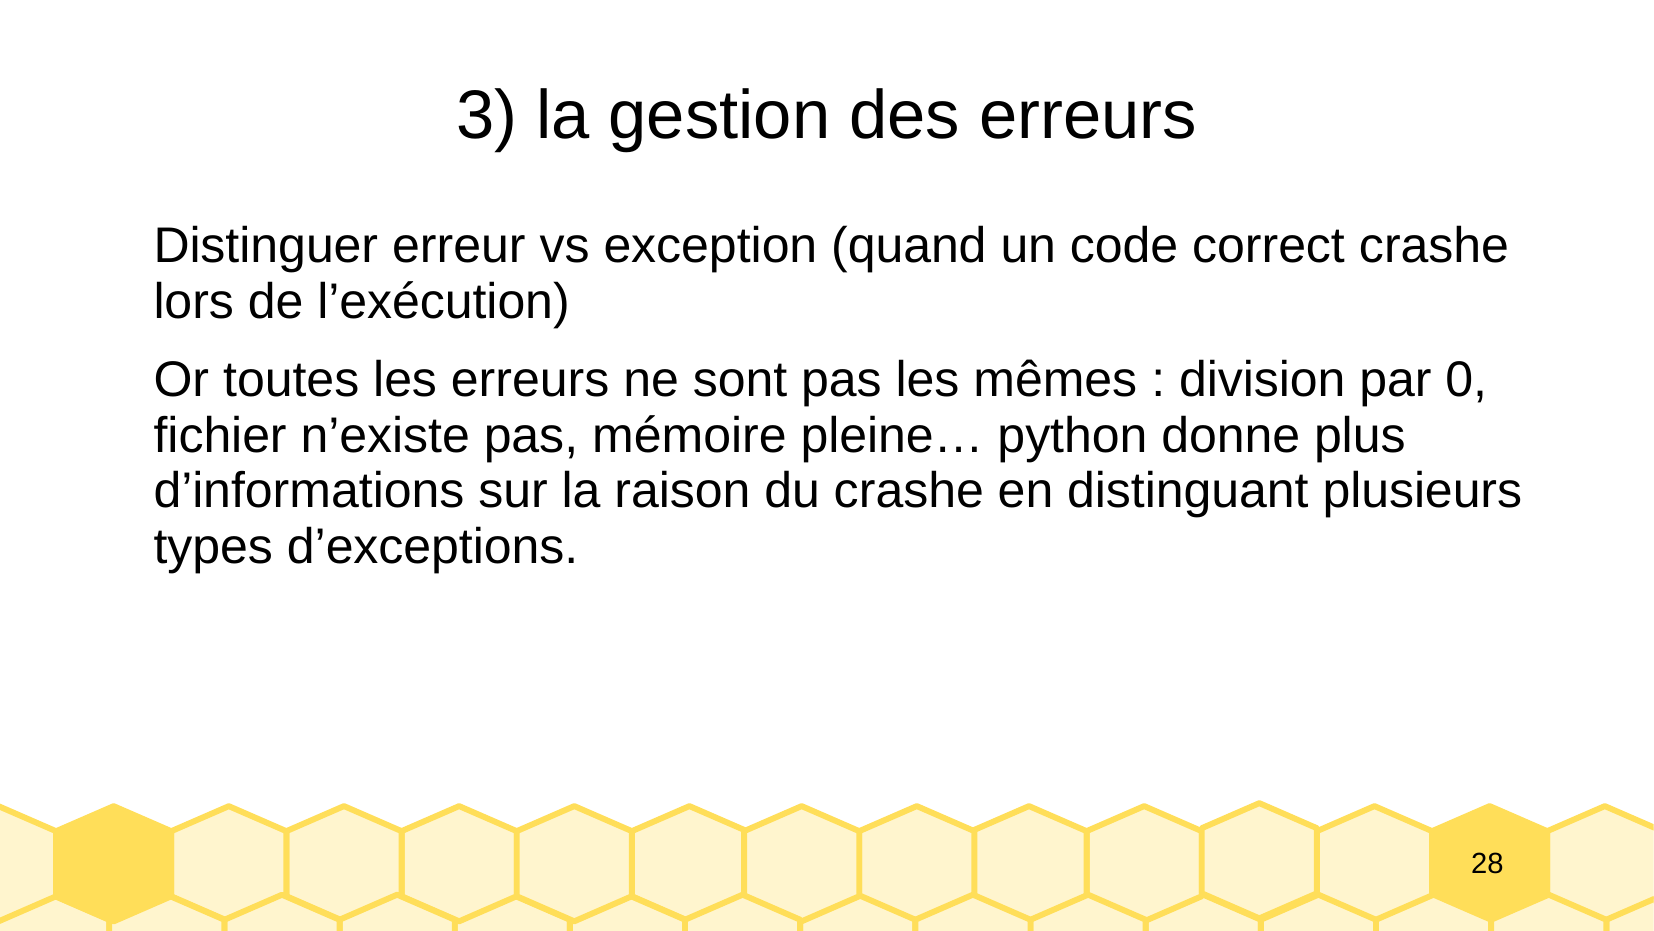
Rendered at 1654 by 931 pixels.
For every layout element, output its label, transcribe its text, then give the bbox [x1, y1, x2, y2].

title 3) la gestion des erreurs [82, 37, 1571, 193]
list Distinguer erreur vs exception (quand un code correct crashe lors de l’exécution) Or toutes les erreurs ne sont pas les mêmes : division par 0, fichier n’existe pas, mémoire pleine… python donne plus d’informations sur la raison du crashe en distinguant plusieurs types d’exceptions. [82, 217, 1571, 758]
